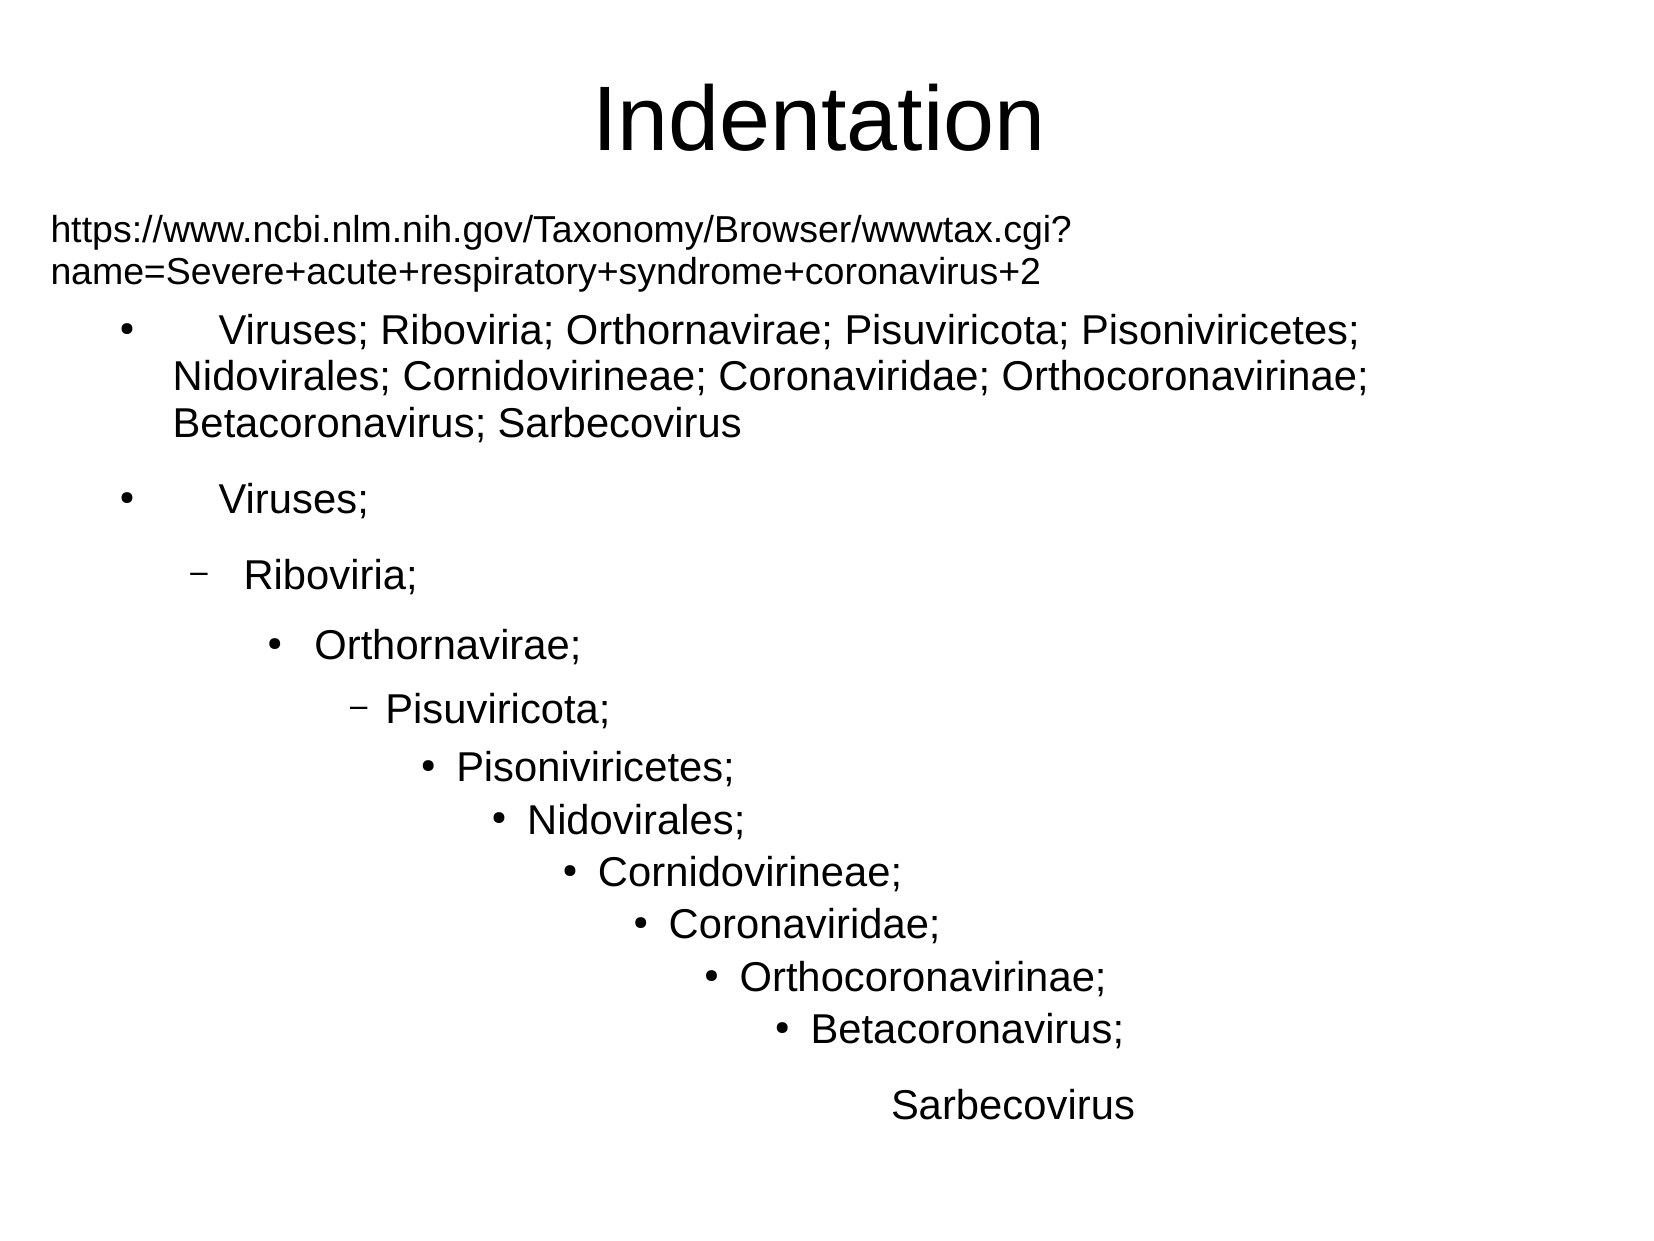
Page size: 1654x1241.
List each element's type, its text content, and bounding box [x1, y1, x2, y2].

title Indentation [75, 15, 1564, 223]
text_box https://www.ncbi.nlm.nih.gov/Taxonomy/Browser/wwwtax.cgi?name=Severe+acute+respiratory+syndrome+coronavirus+2 [35, 201, 1561, 301]
list Viruses; Riboviria; Orthornavirae; Pisuviricota; Pisoniviricetes; Nidovirales; Cornidovirineae; Coronaviridae; Orthocoronavirinae; Betacoronavirus; Sarbecovirus Viruses; Riboviria; Orthornavirae; Pisuviricota; Pisoniviricetes; Nidovirales; Cornidovirineae; Coronaviridae; Orthocoronavirinae; Betacoronavirus; Sarbecovirus [101, 306, 1591, 1126]
